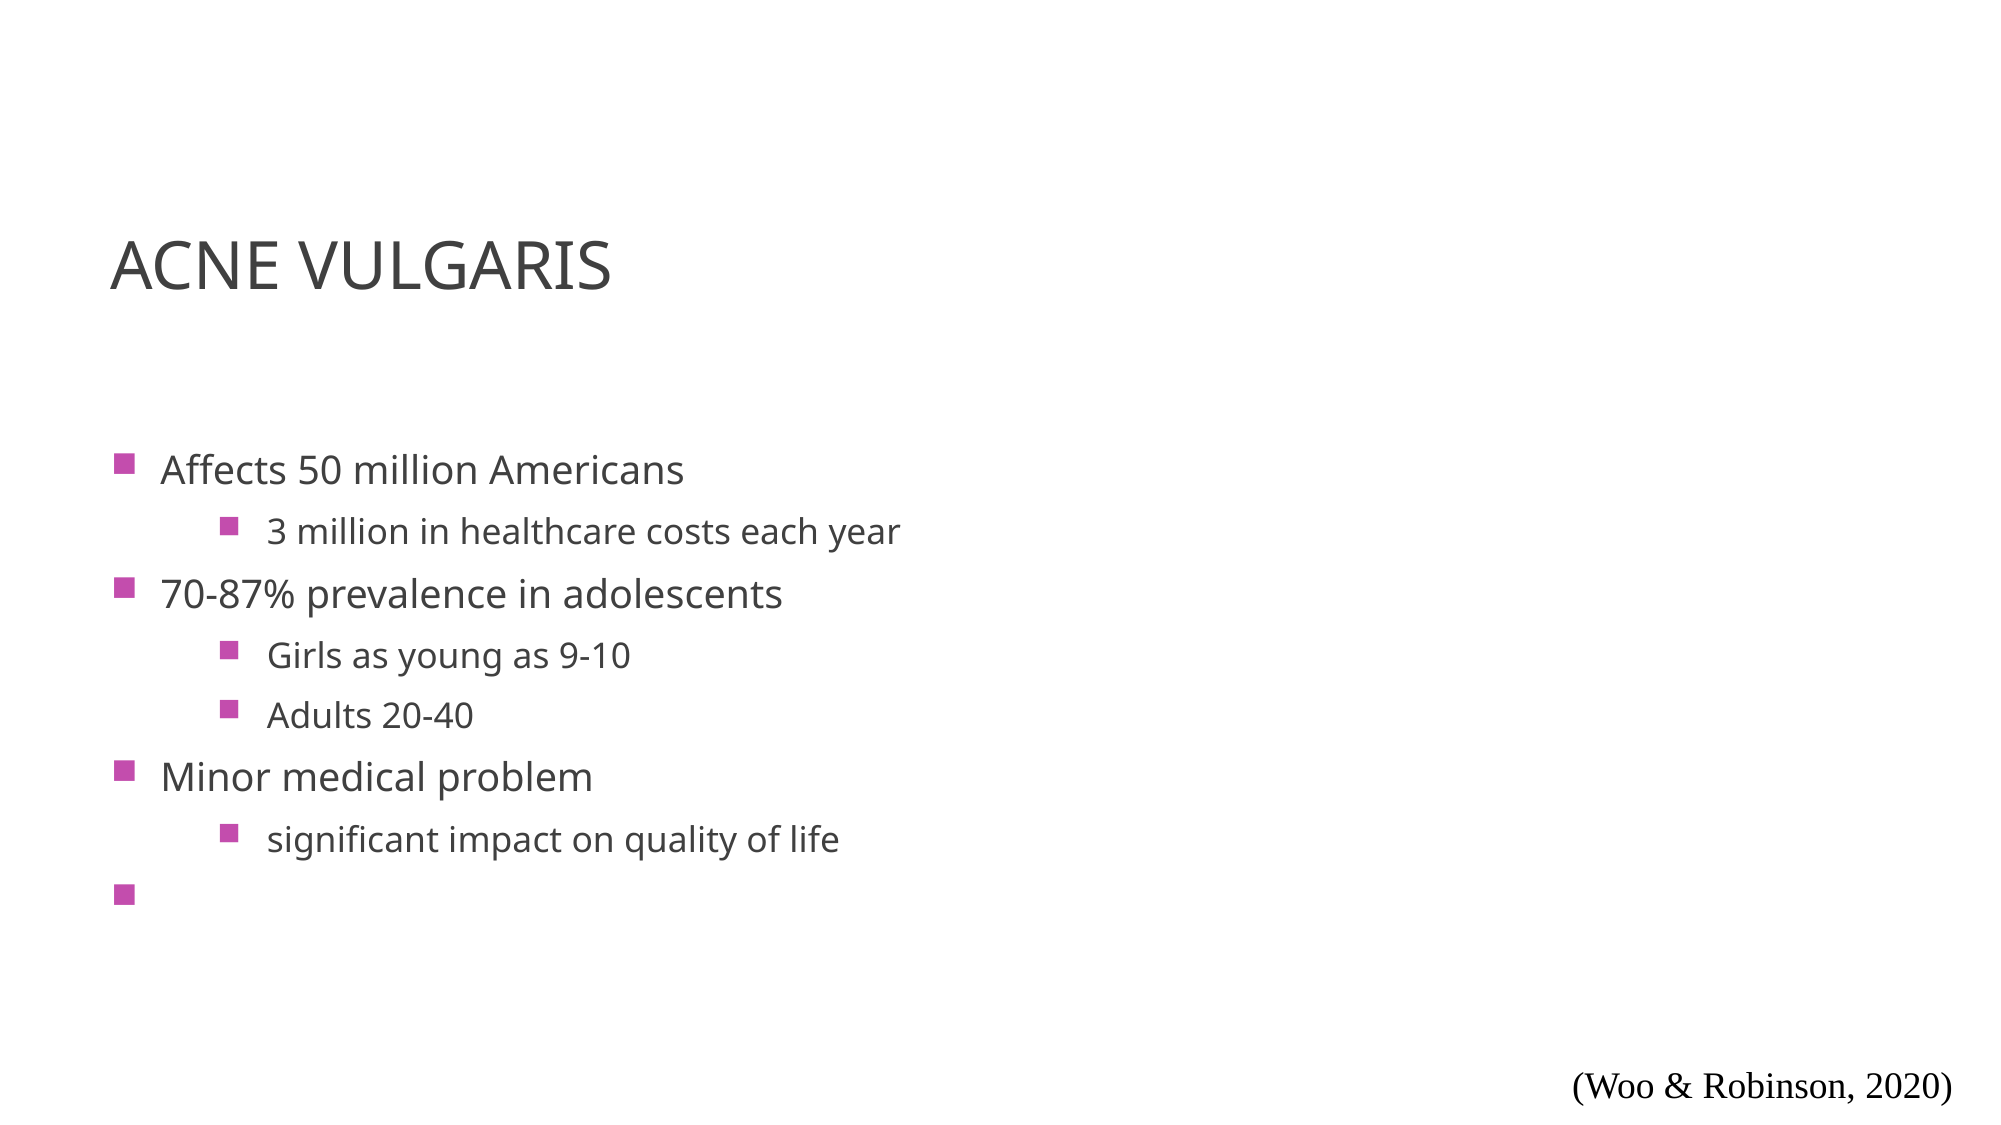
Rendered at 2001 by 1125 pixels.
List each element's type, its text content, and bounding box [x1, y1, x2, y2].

title Acne Vulgaris [95, 115, 1905, 311]
list Affects 50 million Americans 3 million in healthcare costs each year 70-87% prevalence in adolescents Girls as young as 9-10 Adults 20-40 Minor medical problem significant impact on quality of life [95, 383, 1905, 981]
text_box (Woo & Robinson, 2020) [1557, 1054, 1978, 1114]
